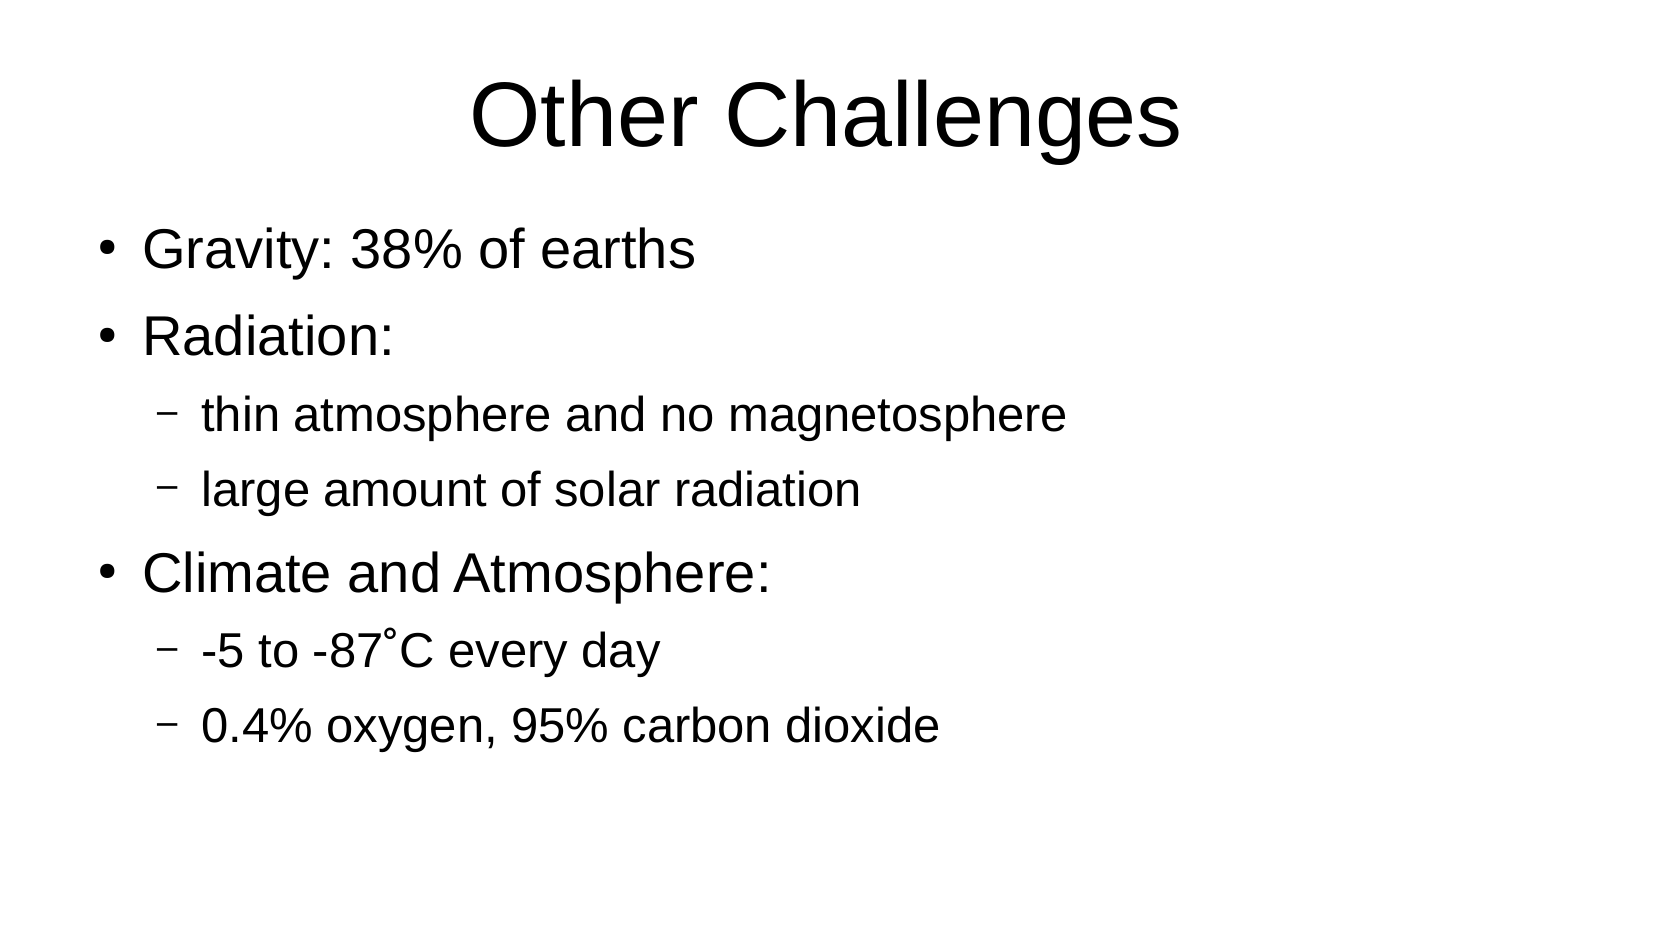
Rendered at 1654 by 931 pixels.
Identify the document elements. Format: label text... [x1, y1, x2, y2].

list Gravity: 38% of earths Radiation: thin atmosphere and no magnetosphere large amount of solar radiation Climate and Atmosphere: -5 to -87˚C every day 0.4% oxygen, 95% carbon dioxide [82, 217, 1571, 758]
title Other Challenges [82, 37, 1571, 193]
